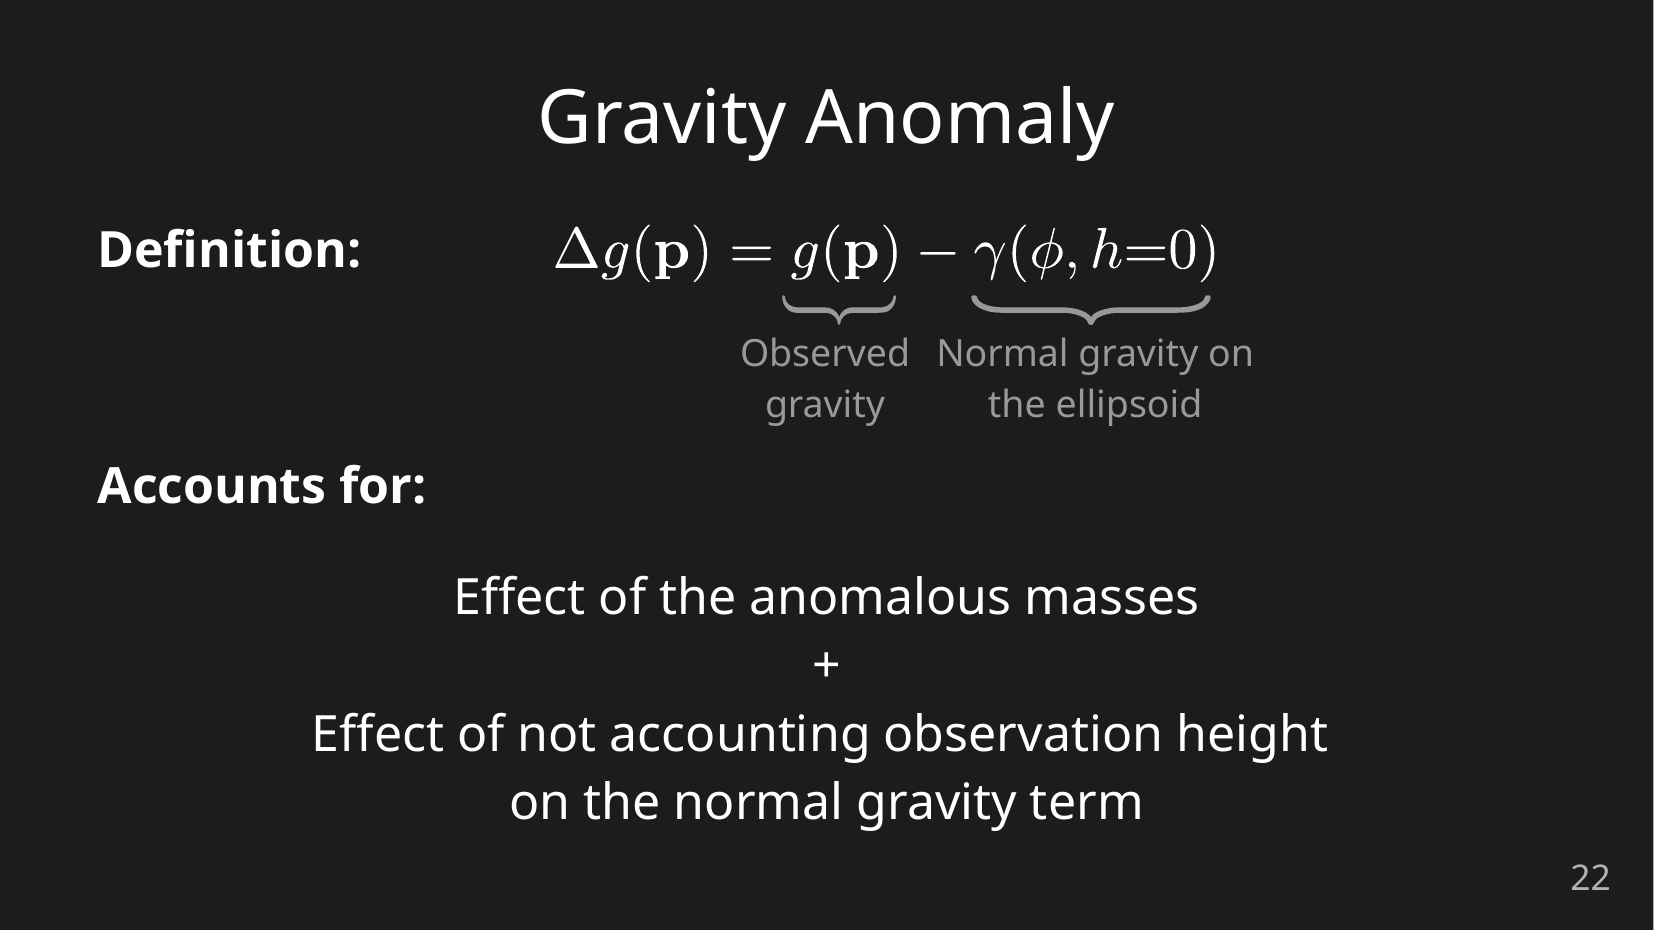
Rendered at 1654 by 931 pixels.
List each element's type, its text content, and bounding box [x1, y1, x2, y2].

text_box [974, 242, 1006, 281]
text_box Accounts for: [82, 442, 532, 525]
text_box [636, 224, 650, 283]
text_box [971, 295, 1211, 318]
title Gravity Anomaly [82, 37, 1571, 193]
text_box [732, 257, 771, 261]
text_box [1032, 227, 1063, 280]
text_box [693, 224, 708, 283]
text_box [601, 242, 629, 280]
text_box [844, 241, 878, 280]
text_box [883, 224, 897, 283]
text_box Normal gravity on the ellipsoid [920, 318, 1270, 443]
text_box [732, 246, 771, 250]
text_box [825, 224, 840, 283]
text_box [1012, 224, 1027, 283]
text_box [555, 226, 598, 268]
text_box [782, 295, 896, 318]
text_box [1170, 229, 1196, 270]
text_box <number> [1409, 845, 1626, 916]
text_box [655, 241, 689, 280]
text_box Definition: [82, 206, 532, 310]
text_box [1200, 224, 1215, 283]
text_box [1092, 227, 1122, 269]
text_box Observed gravity [702, 318, 920, 426]
text_box [1126, 246, 1166, 250]
text_box [791, 242, 818, 280]
text_box Effect of the anomalous masses + Effect of not accounting observation height on the normal gravity term [82, 525, 1571, 870]
text_box [1068, 261, 1076, 280]
text_box [1126, 257, 1166, 261]
